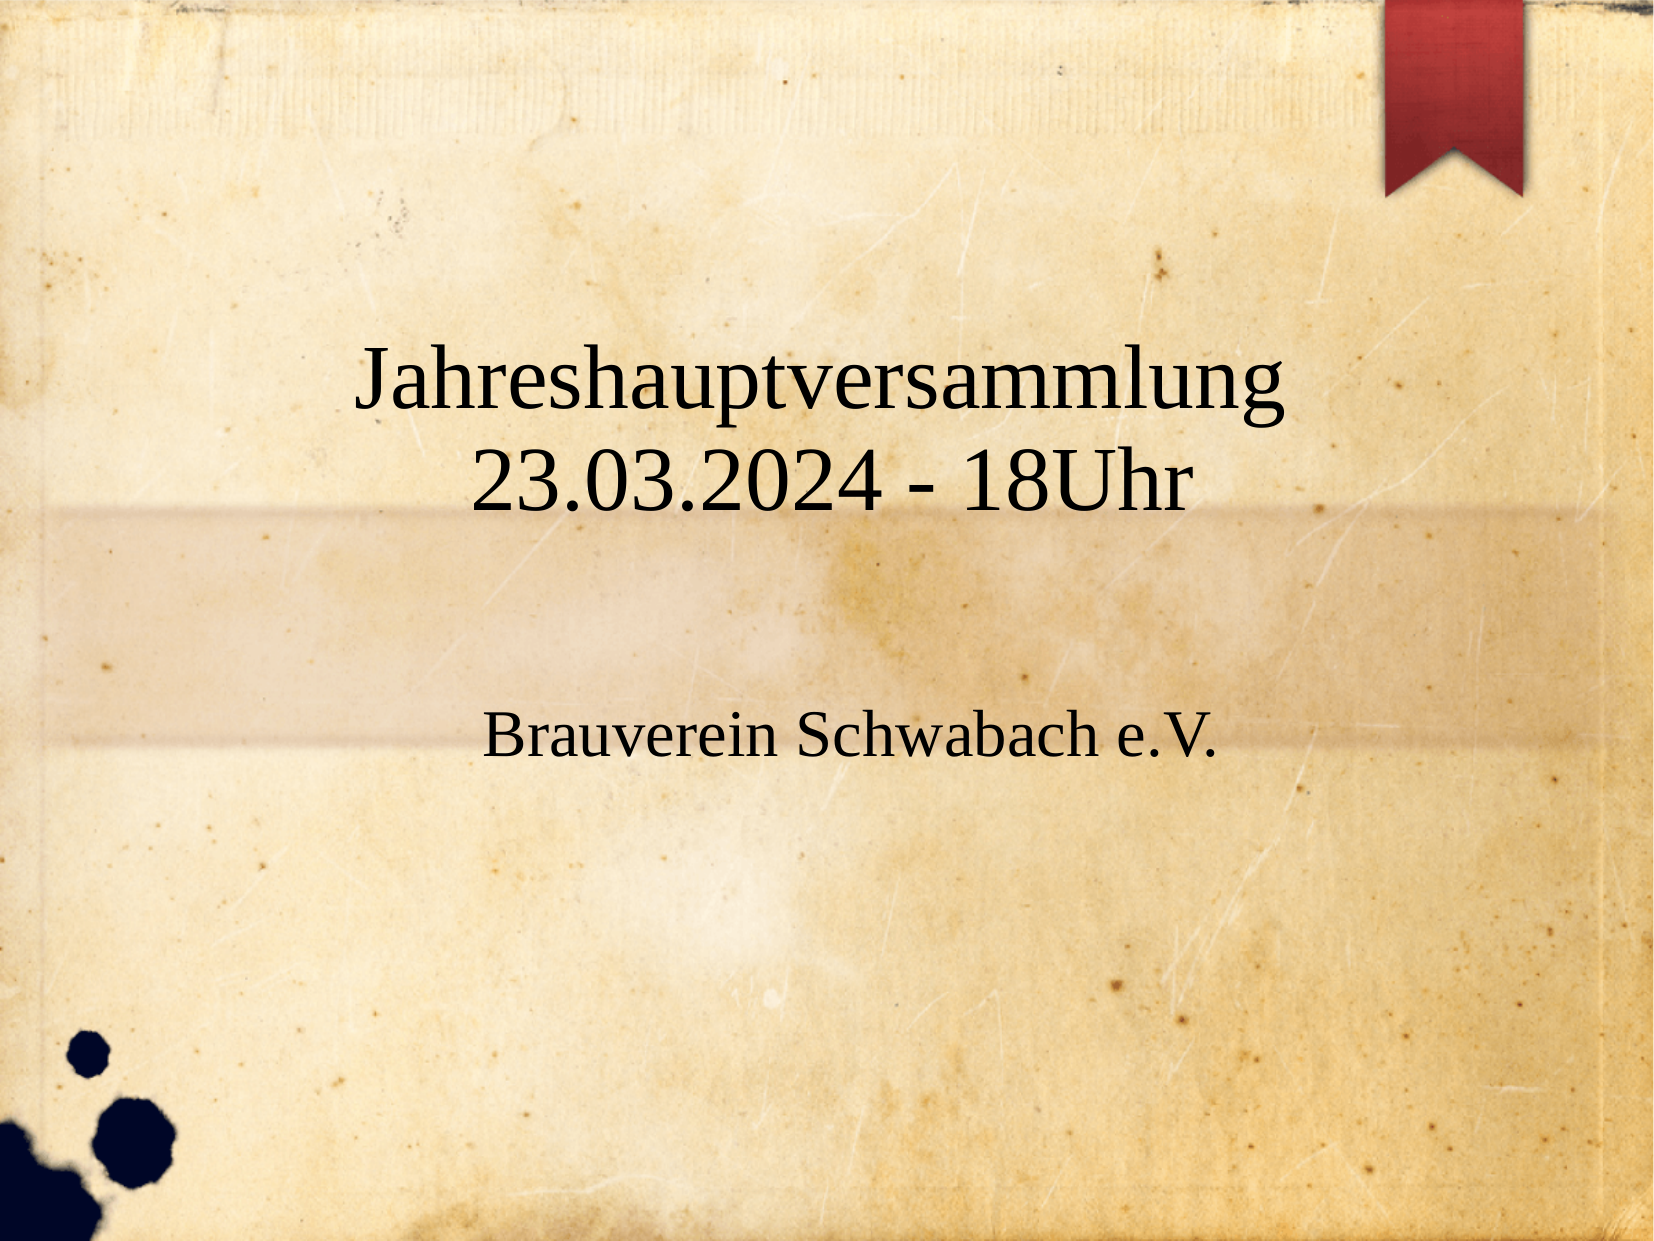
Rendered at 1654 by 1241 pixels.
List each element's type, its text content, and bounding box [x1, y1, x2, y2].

picture [0, 0, 1654, 1241]
list Brauverein Schwabach e.V. [88, 696, 1544, 1123]
title Jahreshauptversammlung 23.03.2024 - 18Uhr [88, 324, 1577, 532]
